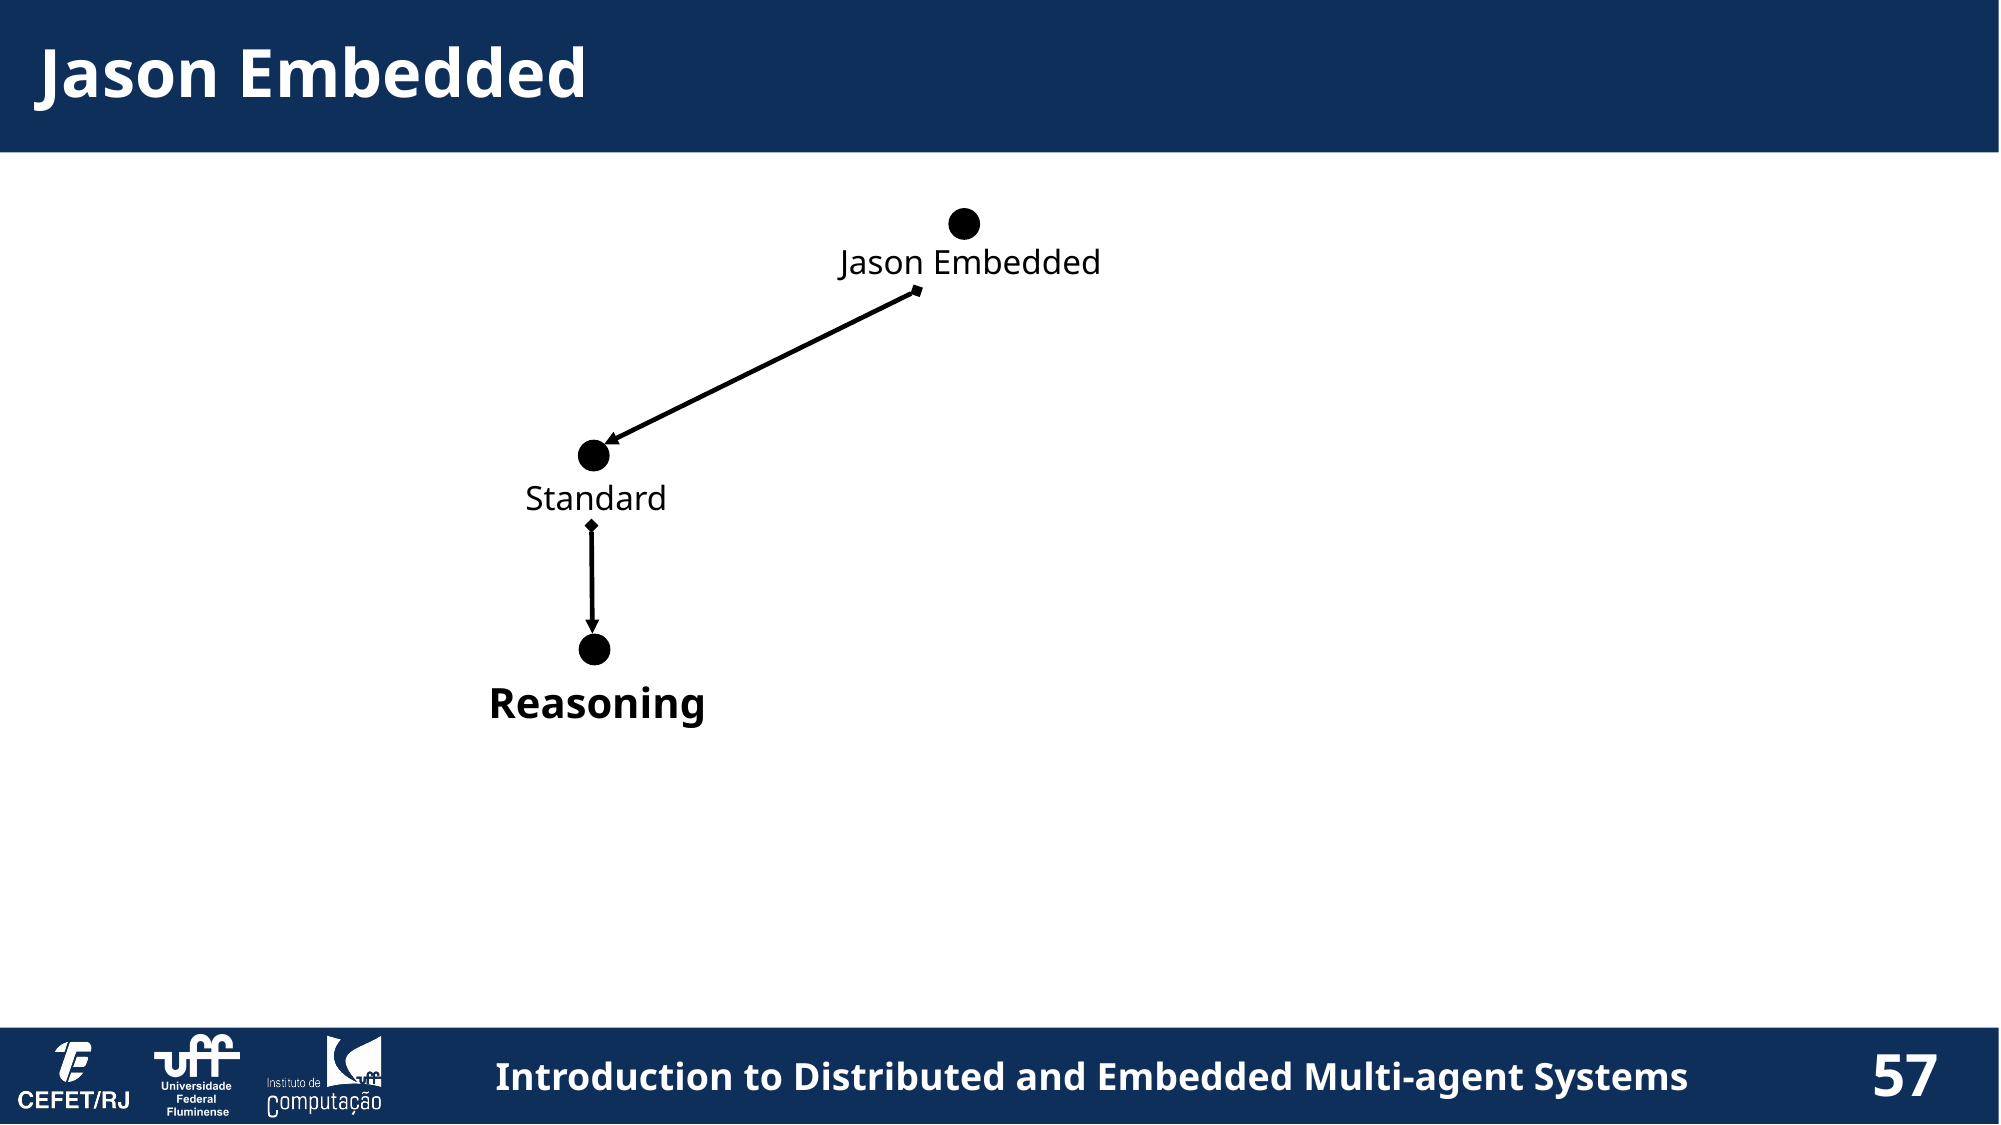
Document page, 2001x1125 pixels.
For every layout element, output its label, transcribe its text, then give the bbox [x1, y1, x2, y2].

picture [265, 1033, 383, 1118]
text_box Jason Embedded [825, 233, 1117, 289]
text_box Reasoning [473, 669, 722, 734]
text_box [578, 633, 611, 666]
text_box [948, 208, 981, 233]
picture [153, 1033, 241, 1121]
text_box [577, 439, 610, 469]
text_box Standard [510, 469, 683, 525]
picture [18, 1021, 129, 1125]
text_box Jason Embedded [25, 23, 1999, 119]
